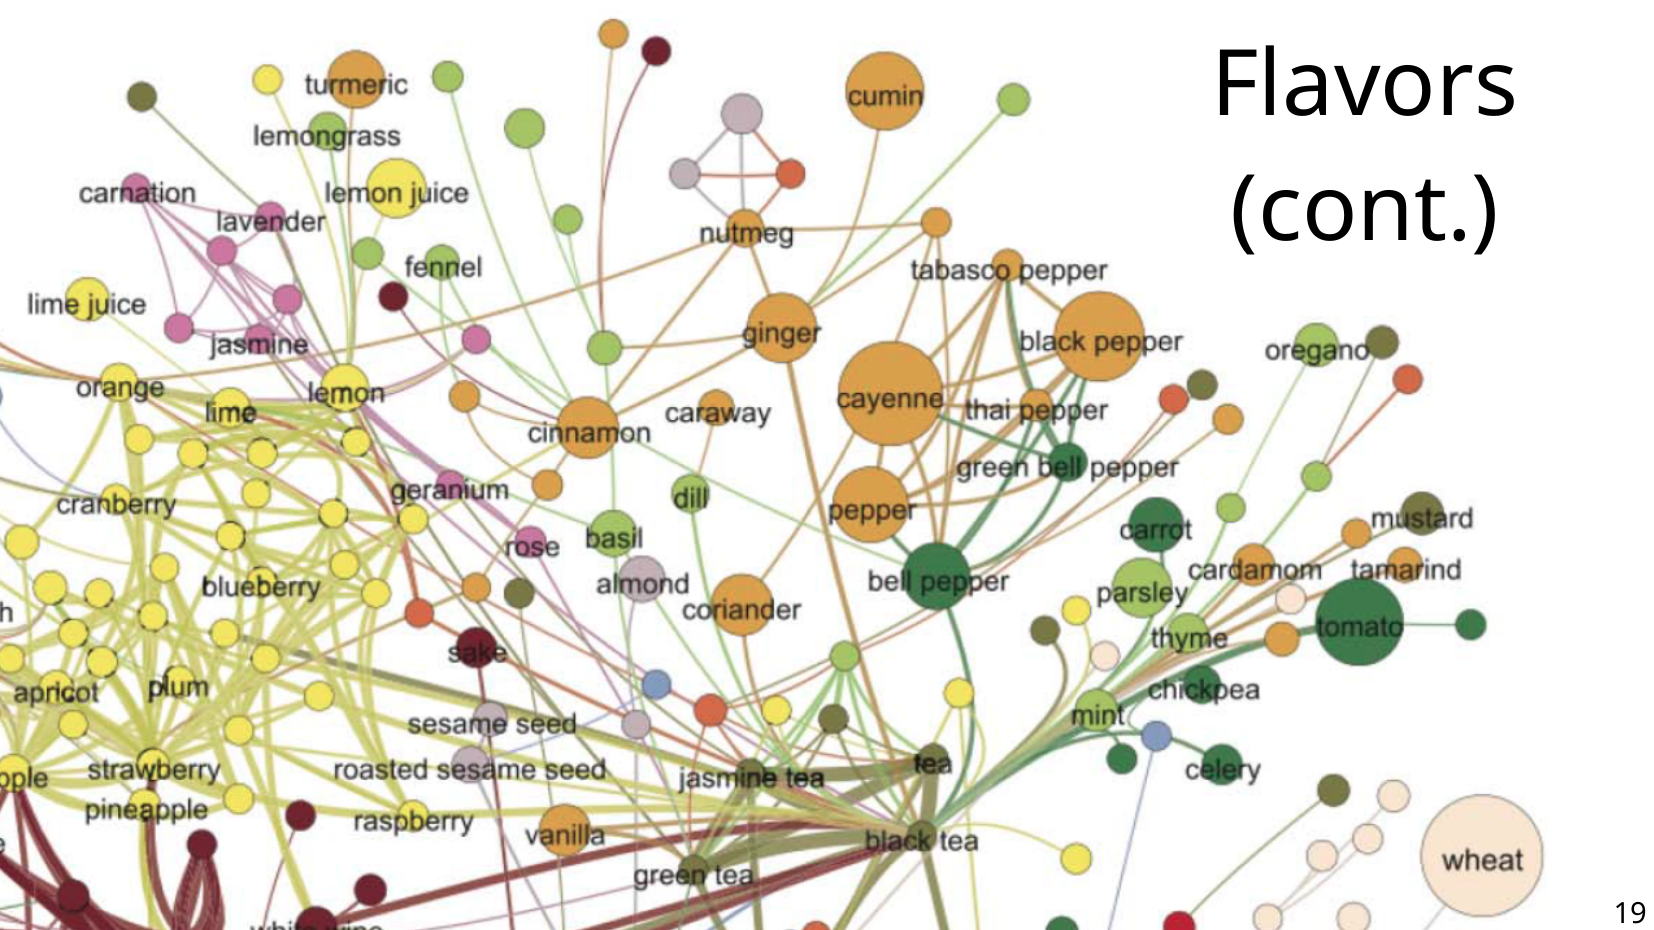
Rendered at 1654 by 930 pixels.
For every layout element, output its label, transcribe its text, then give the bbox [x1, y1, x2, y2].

title Flavors (cont.) [1110, 15, 1621, 270]
picture [0, 6, 1561, 930]
